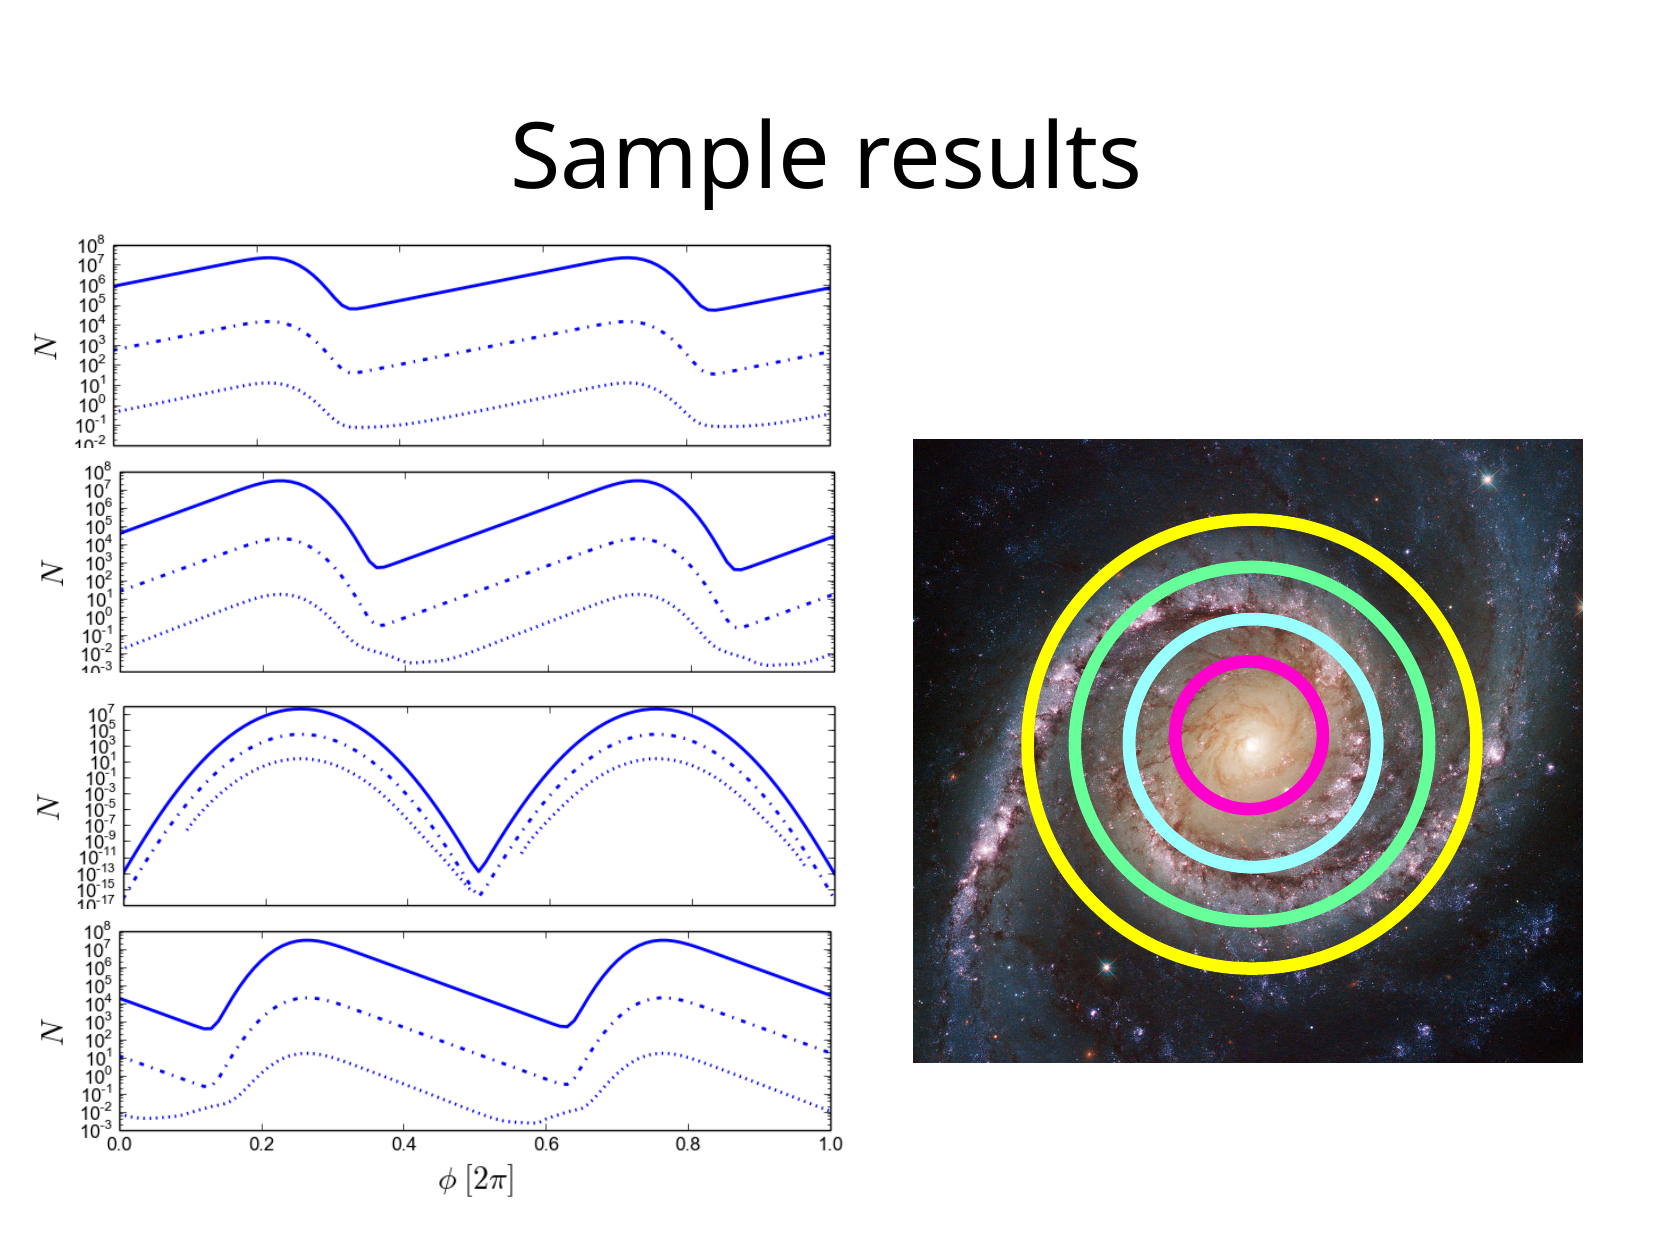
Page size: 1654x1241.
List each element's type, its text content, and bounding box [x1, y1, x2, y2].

picture [0, 226, 1583, 1241]
title Sample results [82, 49, 1571, 257]
